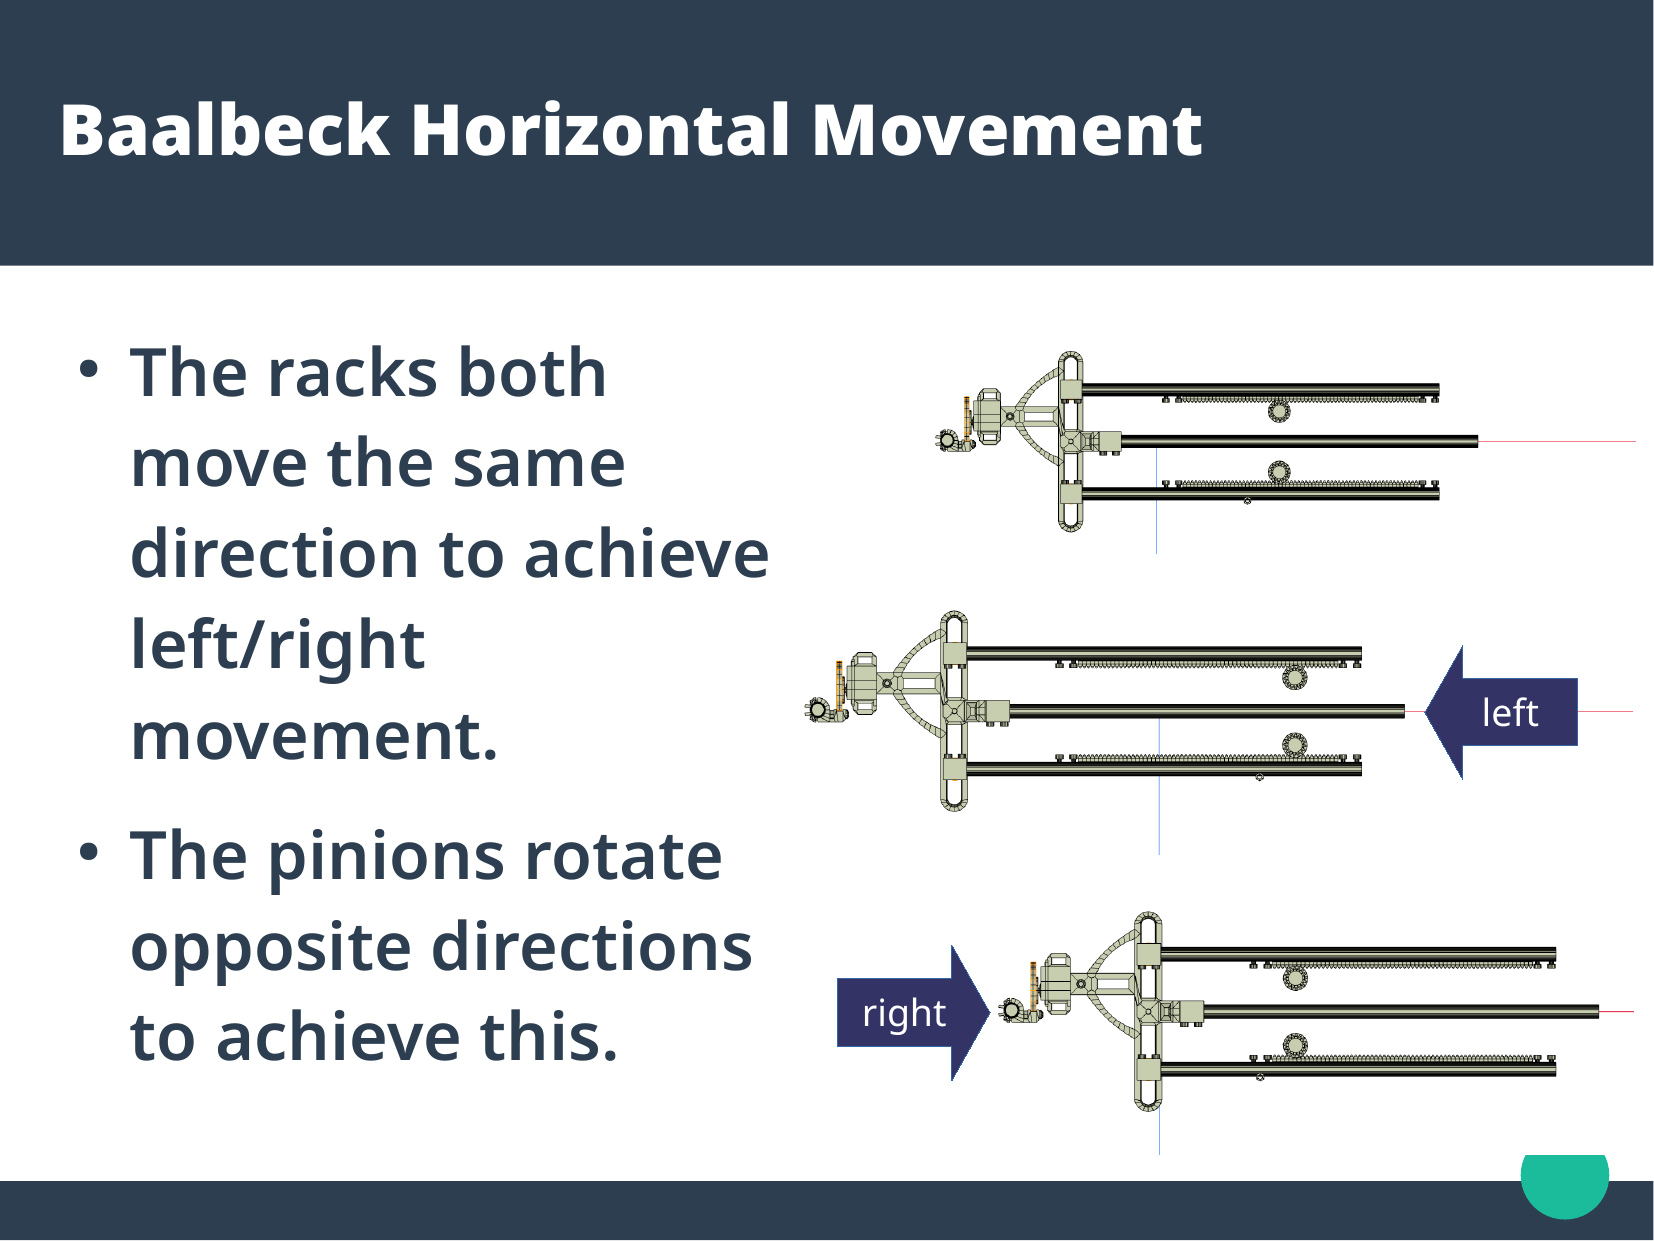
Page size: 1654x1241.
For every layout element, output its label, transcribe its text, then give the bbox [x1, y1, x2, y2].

title Baalbeck Horizontal Movement [59, 49, 1595, 207]
text_box right [837, 945, 991, 1081]
picture [747, 284, 1636, 1156]
text_box left [1424, 645, 1578, 780]
list The racks both move the same direction to achieve left/right movement. The pinions rotate opposite directions to achieve this. [59, 324, 781, 1152]
